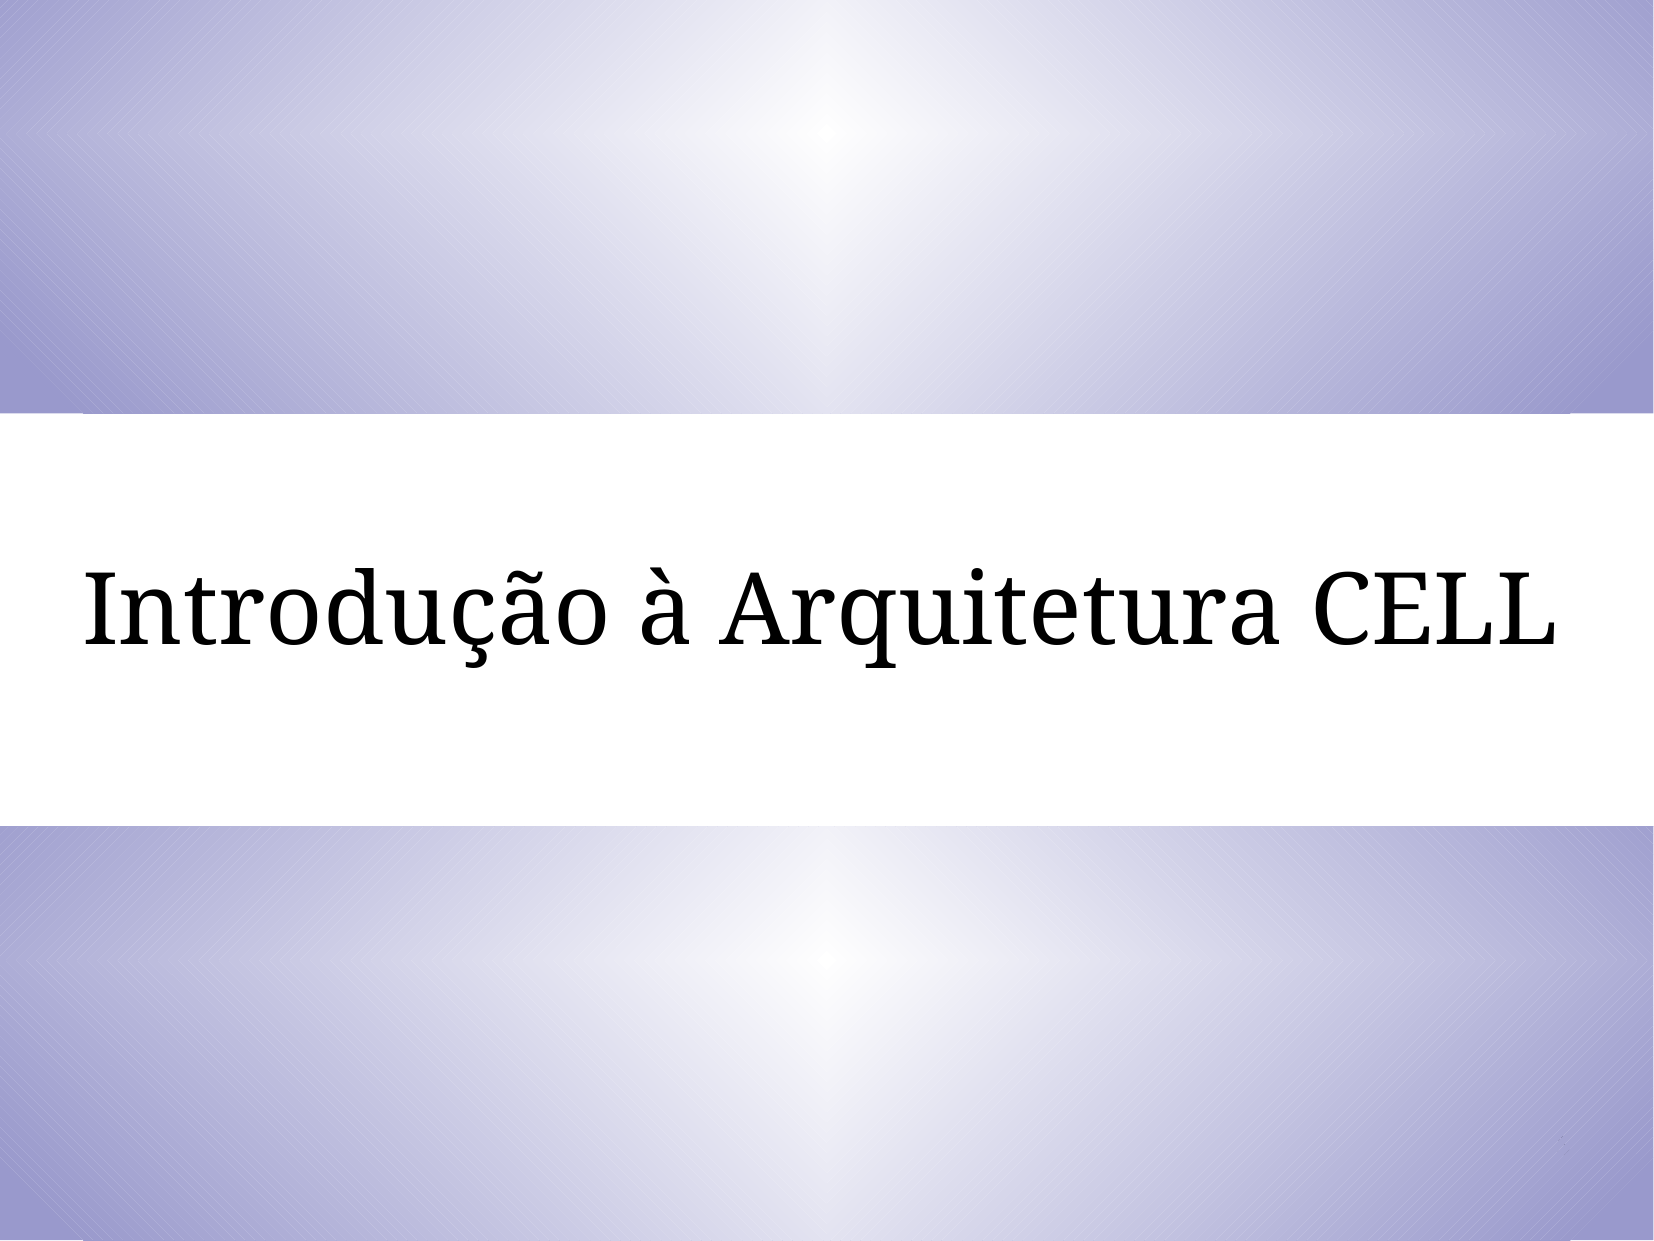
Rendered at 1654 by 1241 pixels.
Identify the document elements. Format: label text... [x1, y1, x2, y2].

title Introdução à Arquitetura CELL [76, 501, 1565, 710]
